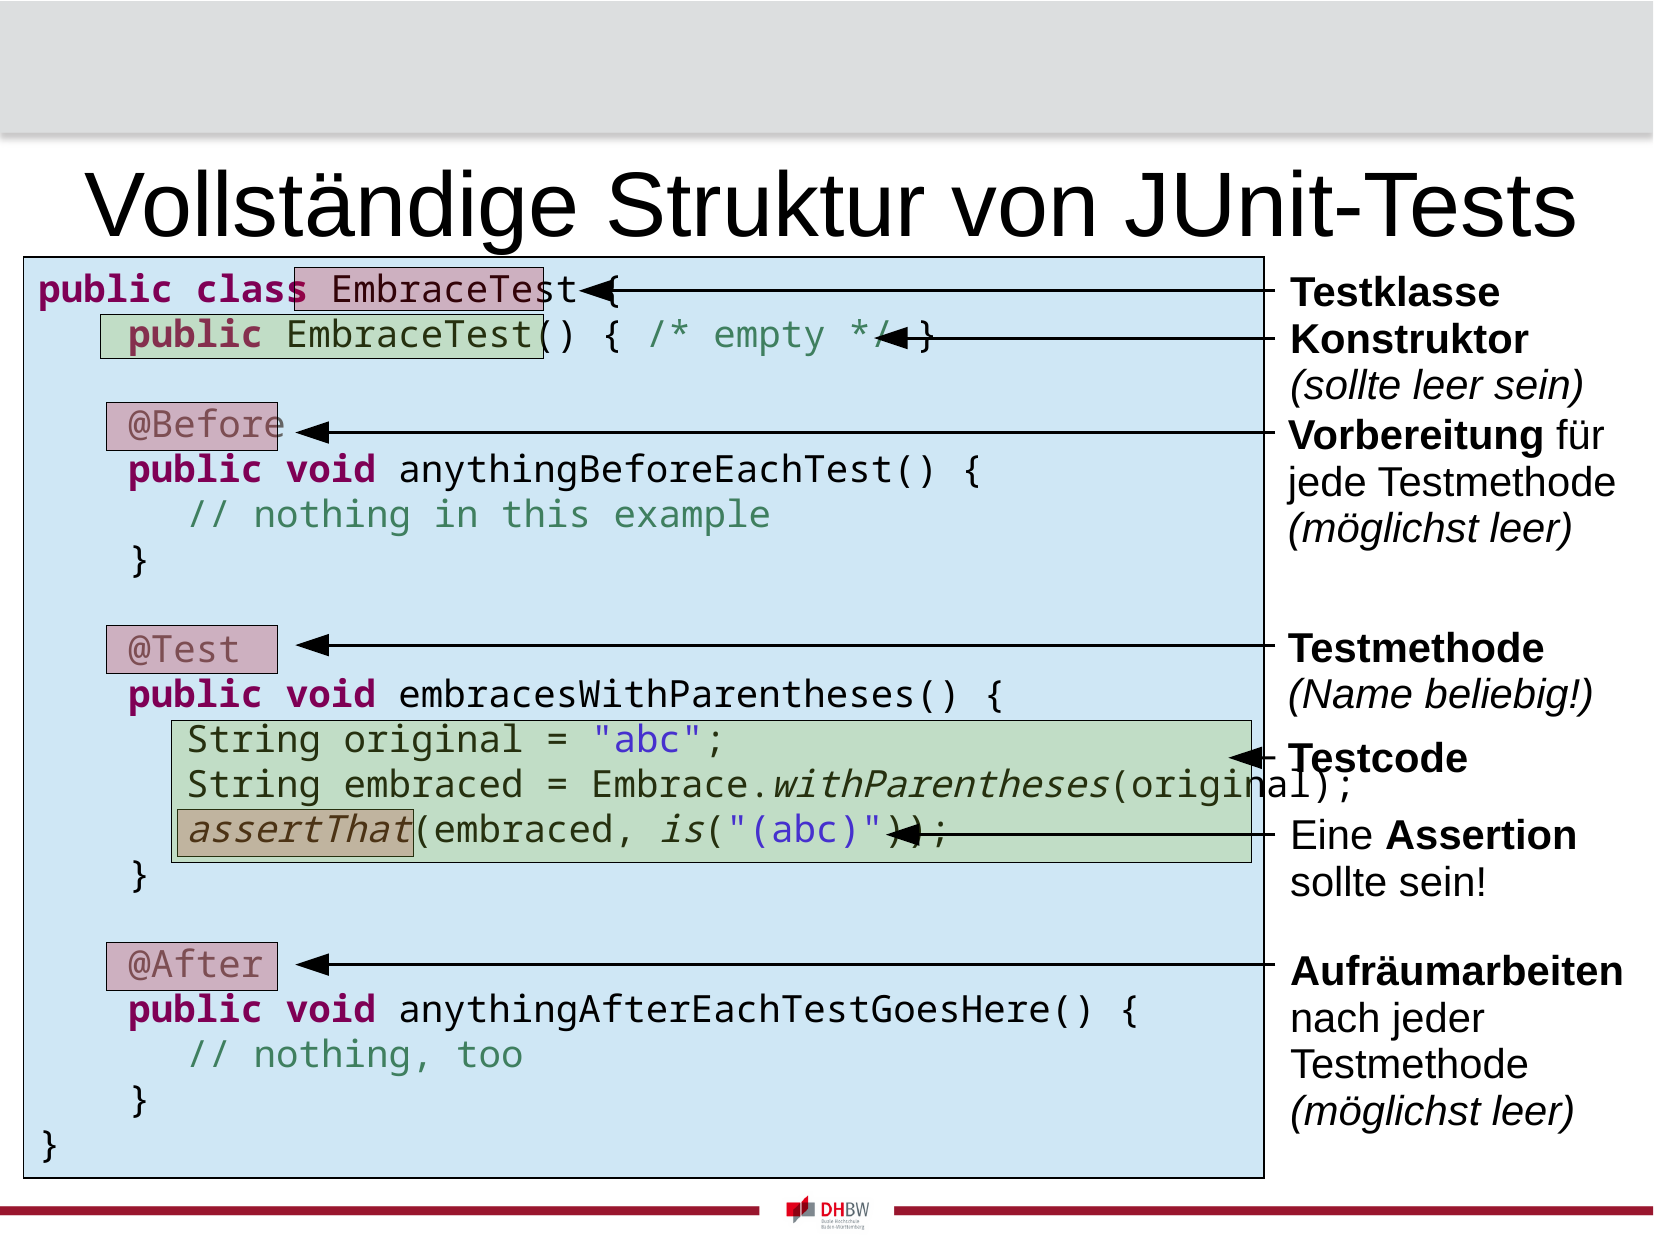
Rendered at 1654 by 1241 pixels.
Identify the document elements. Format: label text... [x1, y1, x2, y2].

title Vollständige Struktur von JUnit-Tests [23, 51, 1642, 257]
text_box Vorbereitung für jede Testmethode (möglichst leer) [1273, 404, 1654, 561]
text_box [100, 314, 544, 359]
text_box Testmethode (Name beliebig!) [1273, 617, 1610, 726]
text_box [106, 942, 278, 991]
text_box Konstruktor (sollte leer sein) [1275, 308, 1654, 404]
picture [1264, 434, 1654, 833]
text_box Eine Assertion sollte sein! [1275, 804, 1654, 914]
text_box [106, 402, 278, 451]
text_box public class EmbraceTest { public EmbraceTest() { /* empty */ } @Before public void anythingBeforeEachTest() { // nothing in this example } @Test public void embracesWithParentheses() { String original = "abc"; String embraced = Embrace.withParentheses(original); assertThat(embraced, is("(abc)")); } @After public void anythingAfterEachTestGoesHere() { // nothing, too } } [23, 256, 1264, 1179]
picture [1264, 292, 1275, 337]
picture [0, 1, 1654, 1237]
text_box Aufräumarbeiten nach jeder Testmethode (möglichst leer) [1275, 940, 1654, 1143]
picture [1264, 340, 1275, 431]
text_box [294, 267, 544, 311]
text_box Testklasse [1275, 261, 1516, 308]
text_box [106, 625, 278, 674]
picture [1264, 836, 1654, 963]
text_box [171, 720, 1252, 863]
picture [1272, 789, 1282, 795]
text_box Testcode [1273, 727, 1484, 791]
